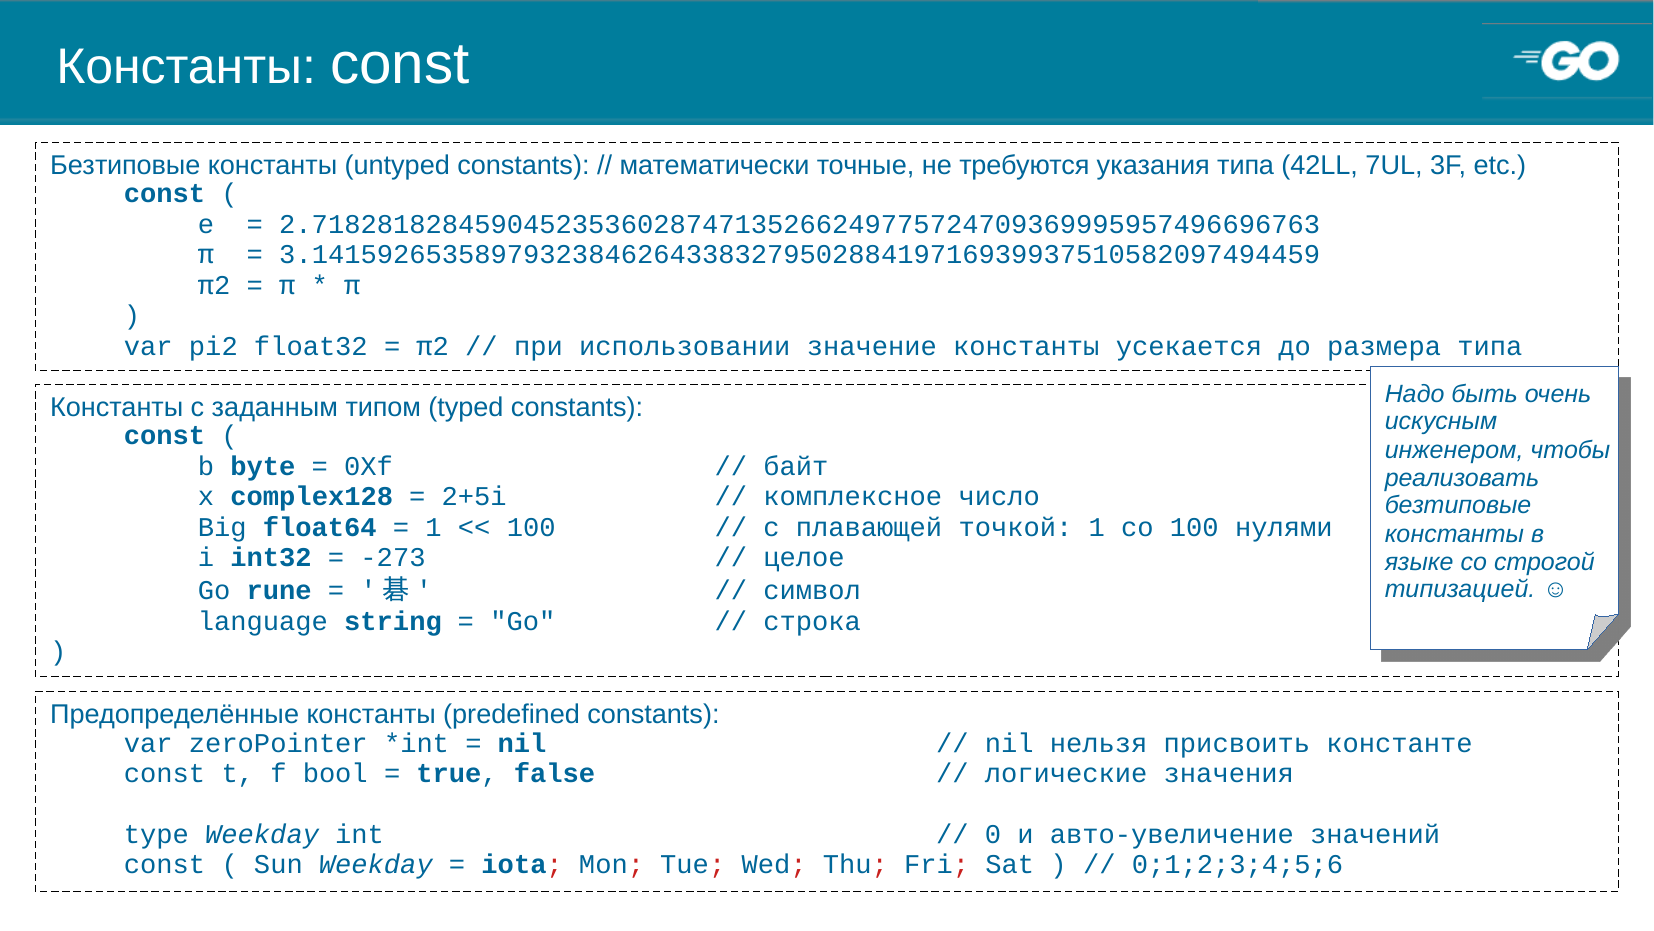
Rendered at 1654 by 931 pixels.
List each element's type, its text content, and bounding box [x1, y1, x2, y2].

text_box Безтиповые константы (untyped constants): // математически точные, не требуются указания типа (42LL, 7UL, 3F, etc.) const ( e = 2.71828182845904523536028747135266249775724709369995957496696763 π = 3.14159265358979323846264338327950288419716939937510582097494459 π2 = π * π ) var pi2 float32 = π2 // при использовании значение константы усекается до размера типа [35, 142, 1619, 371]
text_box Надо быть очень искусным инженером, чтобы реализовать безтиповые константы в языке со строгой типизацией. ☺ [1370, 366, 1619, 650]
text_box Константы: const [41, 23, 1495, 104]
picture [1547, 588, 1552, 597]
text_box Константы с заданным типом (typed constants): const ( b byte = 0Xf // байт x complex128 = 2+5i // комплексное число Big float64 = 1 << 100 // с плавающей точкой: 1 со 100 нулями i int32 = -273 // целое Go rune = '碁' // символ language string = "Go" // строка ) [35, 384, 1619, 677]
picture [1542, 41, 1619, 81]
picture [1550, 582, 1560, 586]
text_box Предопределённые константы (predefined constants): var zeroPointer *int = nil // nil нельзя присвоить константе const t, f bool = true, false // логические значения type Weekday int // 0 и авто-увеличение значений const ( Sun Weekday = iota; Mon; Tue; Wed; Thu; Fri; Sat ) // 0;1;2;3;4;5;6 [35, 691, 1619, 892]
